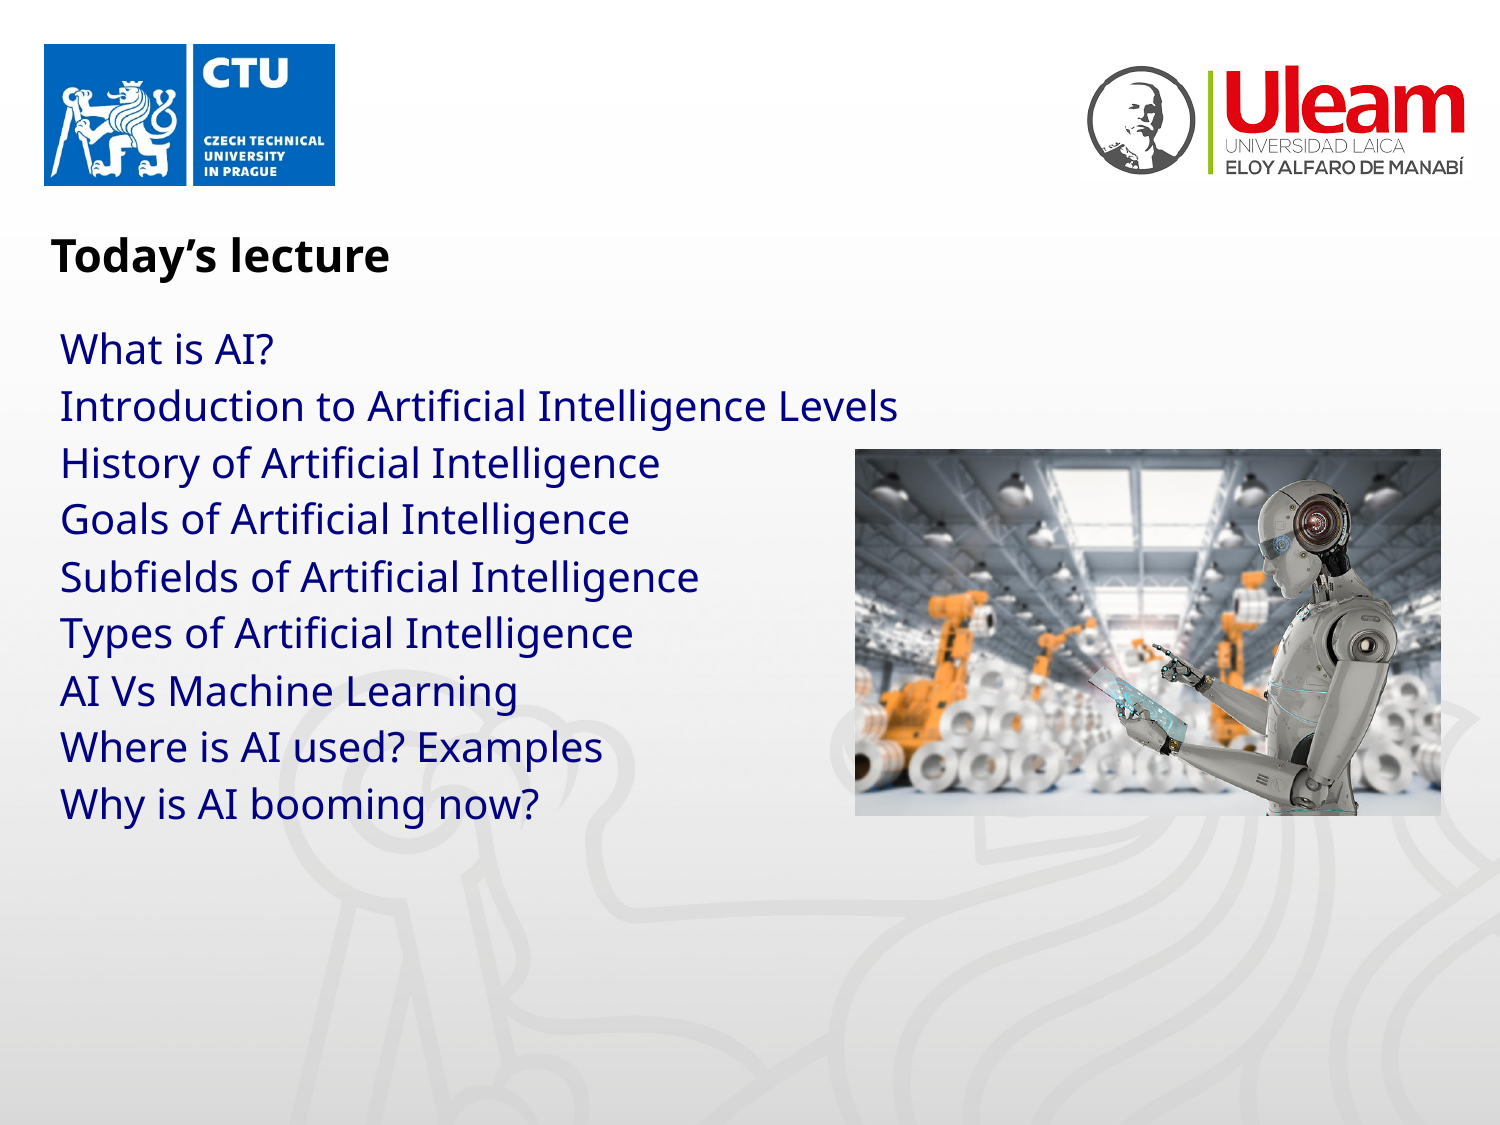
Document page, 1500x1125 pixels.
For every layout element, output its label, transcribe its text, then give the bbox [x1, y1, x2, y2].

text_box What is AI?Introduction to Artificial Intelligence LevelsHistory of Artificial IntelligenceGoals of Artificial IntelligenceSubfields of Artificial IntelligenceTypes of Artificial IntelligenceAI Vs Machine LearningWhere is AI used? ExamplesWhy is AI booming now? [45, 314, 971, 851]
title Today’s lecture [35, 224, 946, 343]
picture [0, 0, 1500, 1125]
